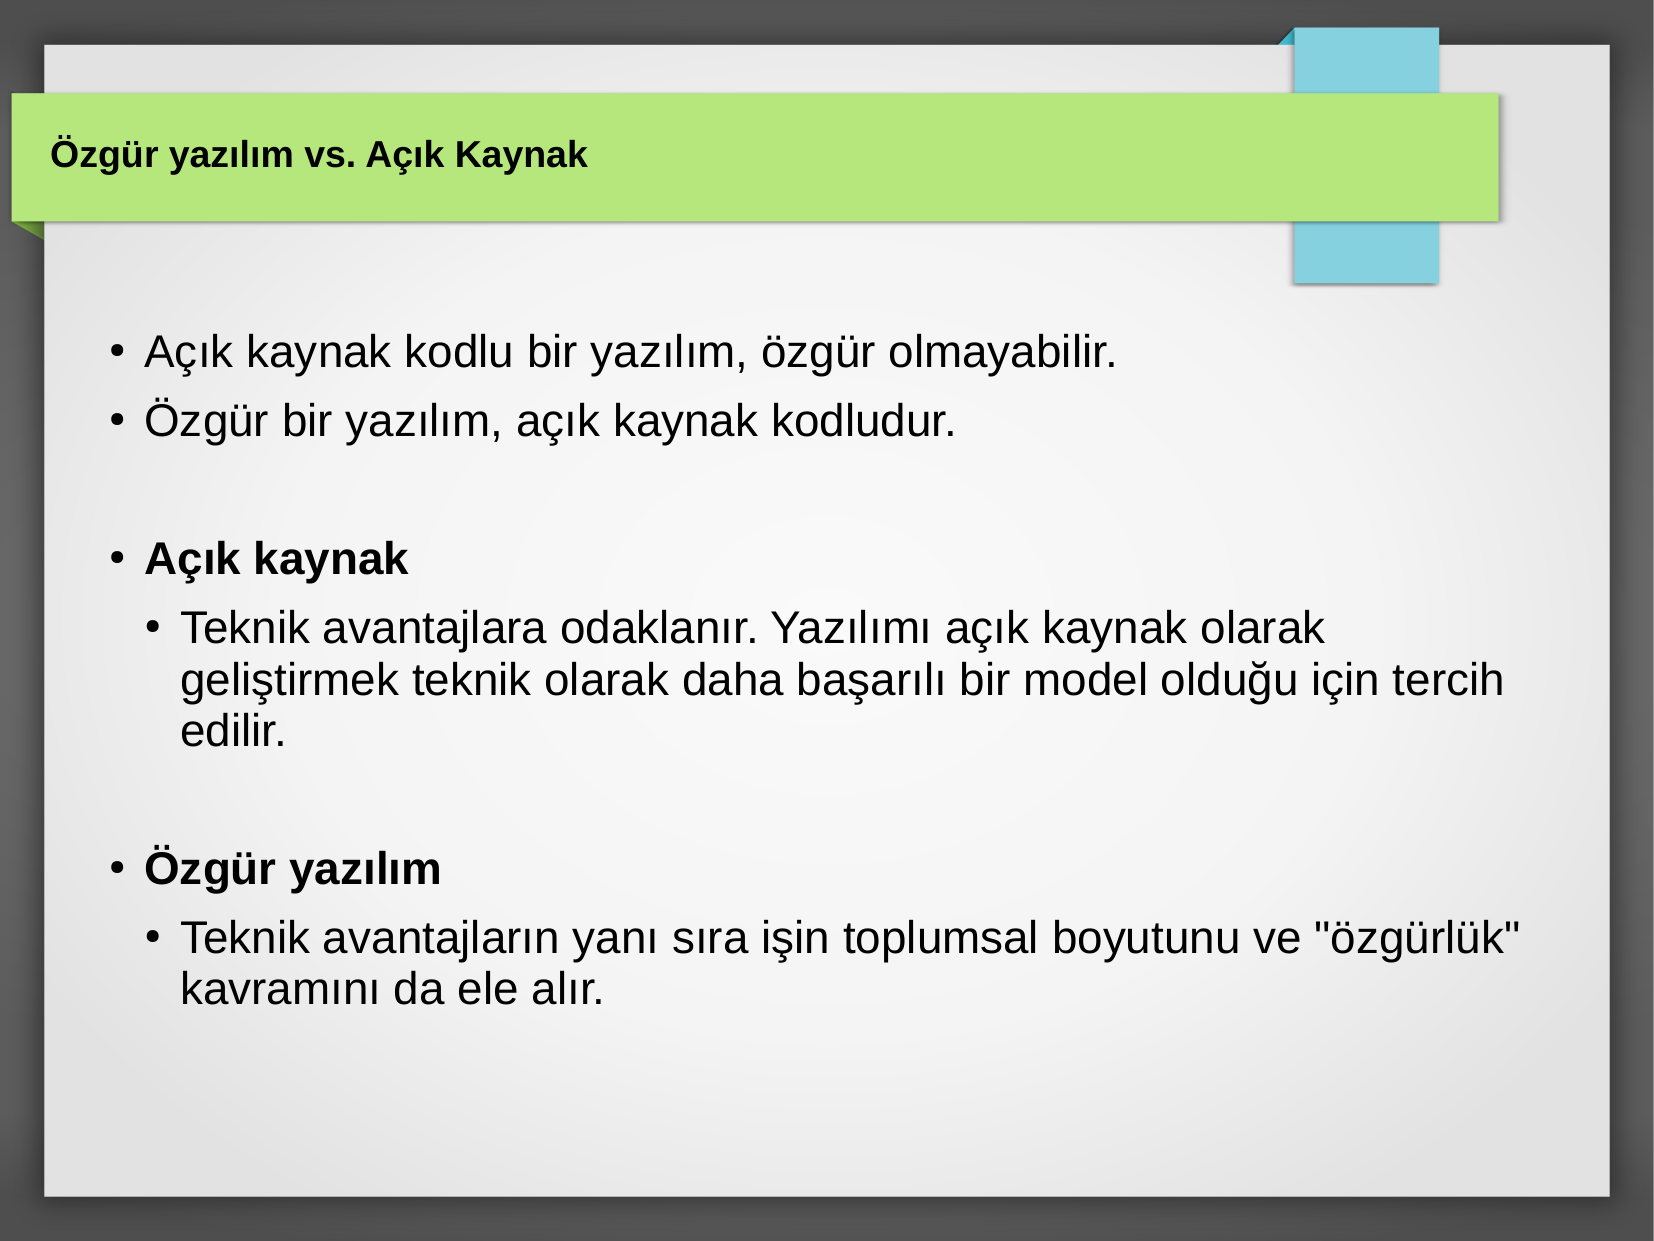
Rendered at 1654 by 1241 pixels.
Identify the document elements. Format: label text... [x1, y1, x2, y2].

text_box Açık kaynak kodlu bir yazılım, özgür olmayabilir. Özgür bir yazılım, açık kaynak kodludur. Açık kaynak Teknik avantajlara odaklanır. Yazılımı açık kaynak olarak geliştirmek teknik olarak daha başarılı bir model olduğu için tercih edilir. Özgür yazılım Teknik avantajların yanı sıra işin toplumsal boyutunu ve "özgürlük" kavramını da ele alır. [94, 318, 1571, 1241]
picture [0, 0, 1654, 1241]
text_box Özgür yazılım vs. Açık Kaynak [35, 126, 1152, 202]
